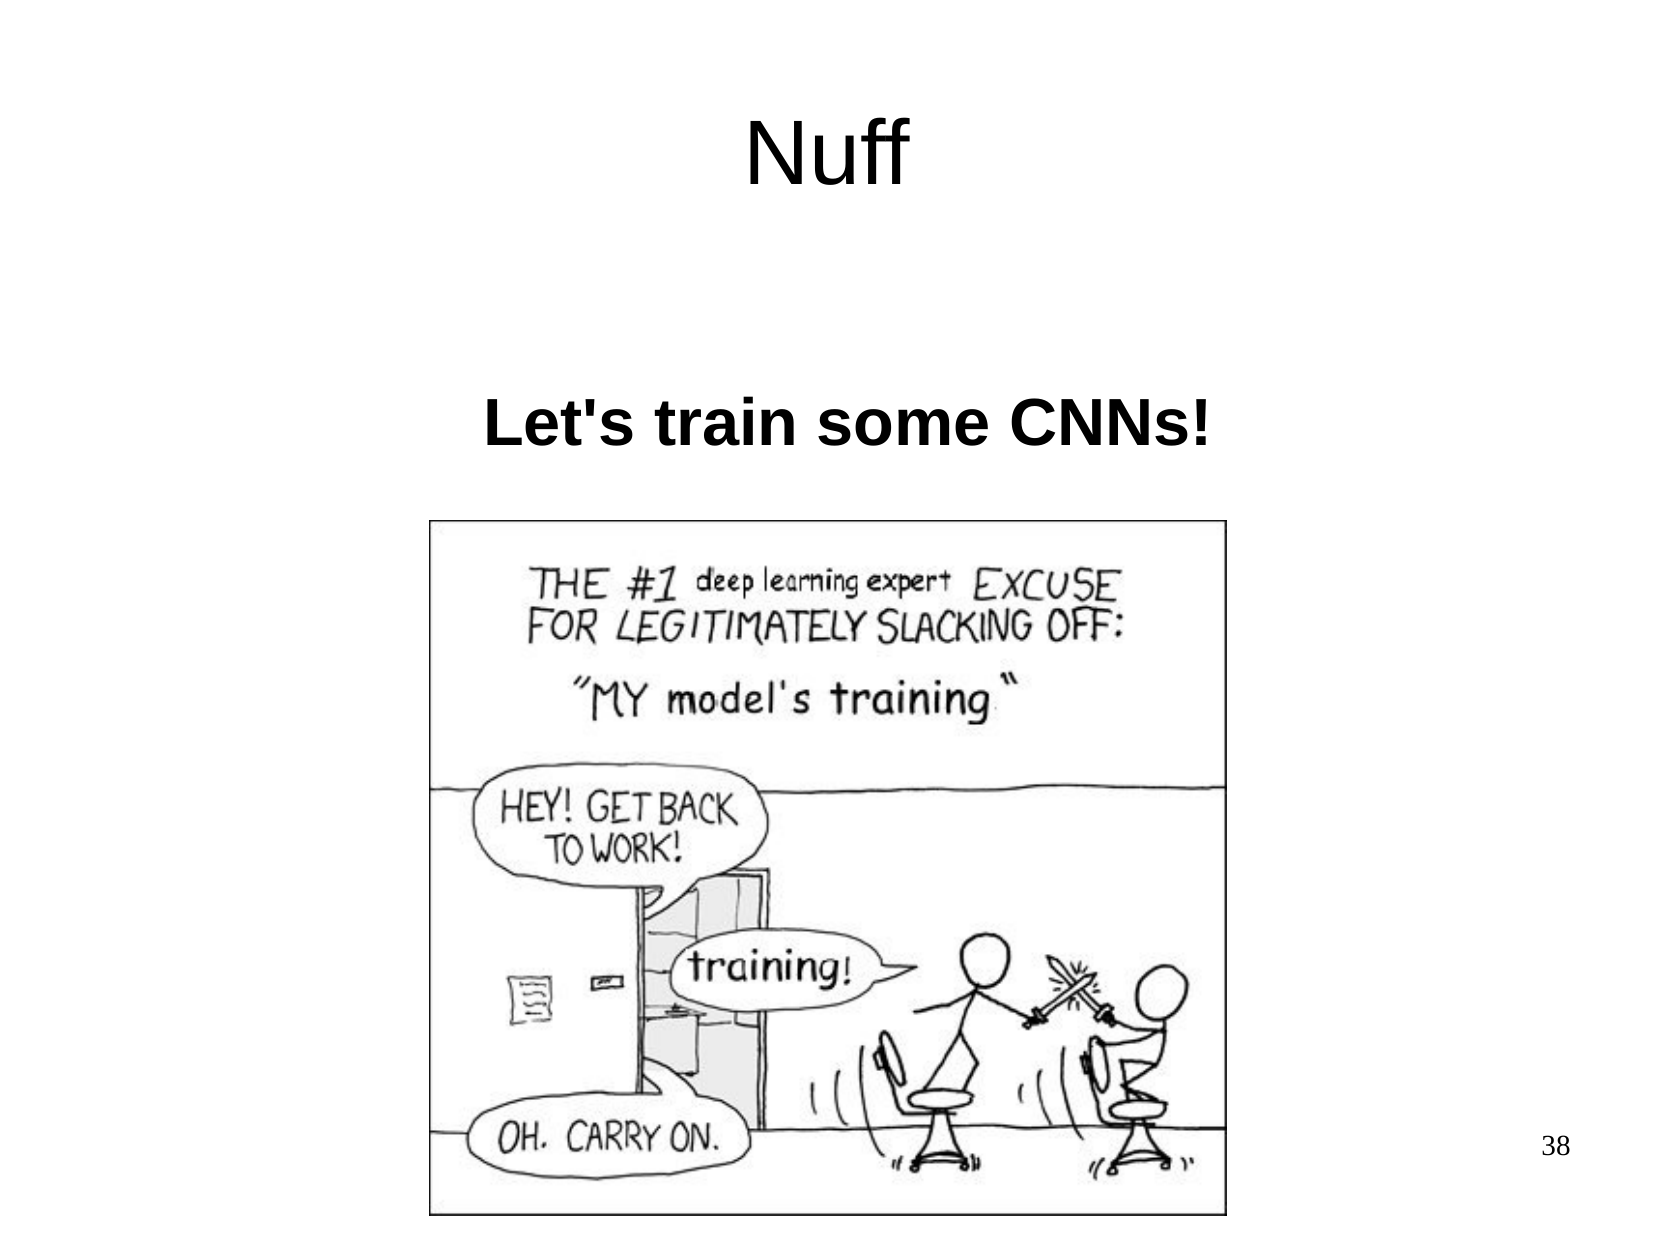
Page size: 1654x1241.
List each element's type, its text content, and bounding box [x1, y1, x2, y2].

picture [429, 520, 1227, 1216]
text_box Let's train some CNNs! [15, 377, 1647, 767]
title Nuff [82, 49, 1571, 257]
